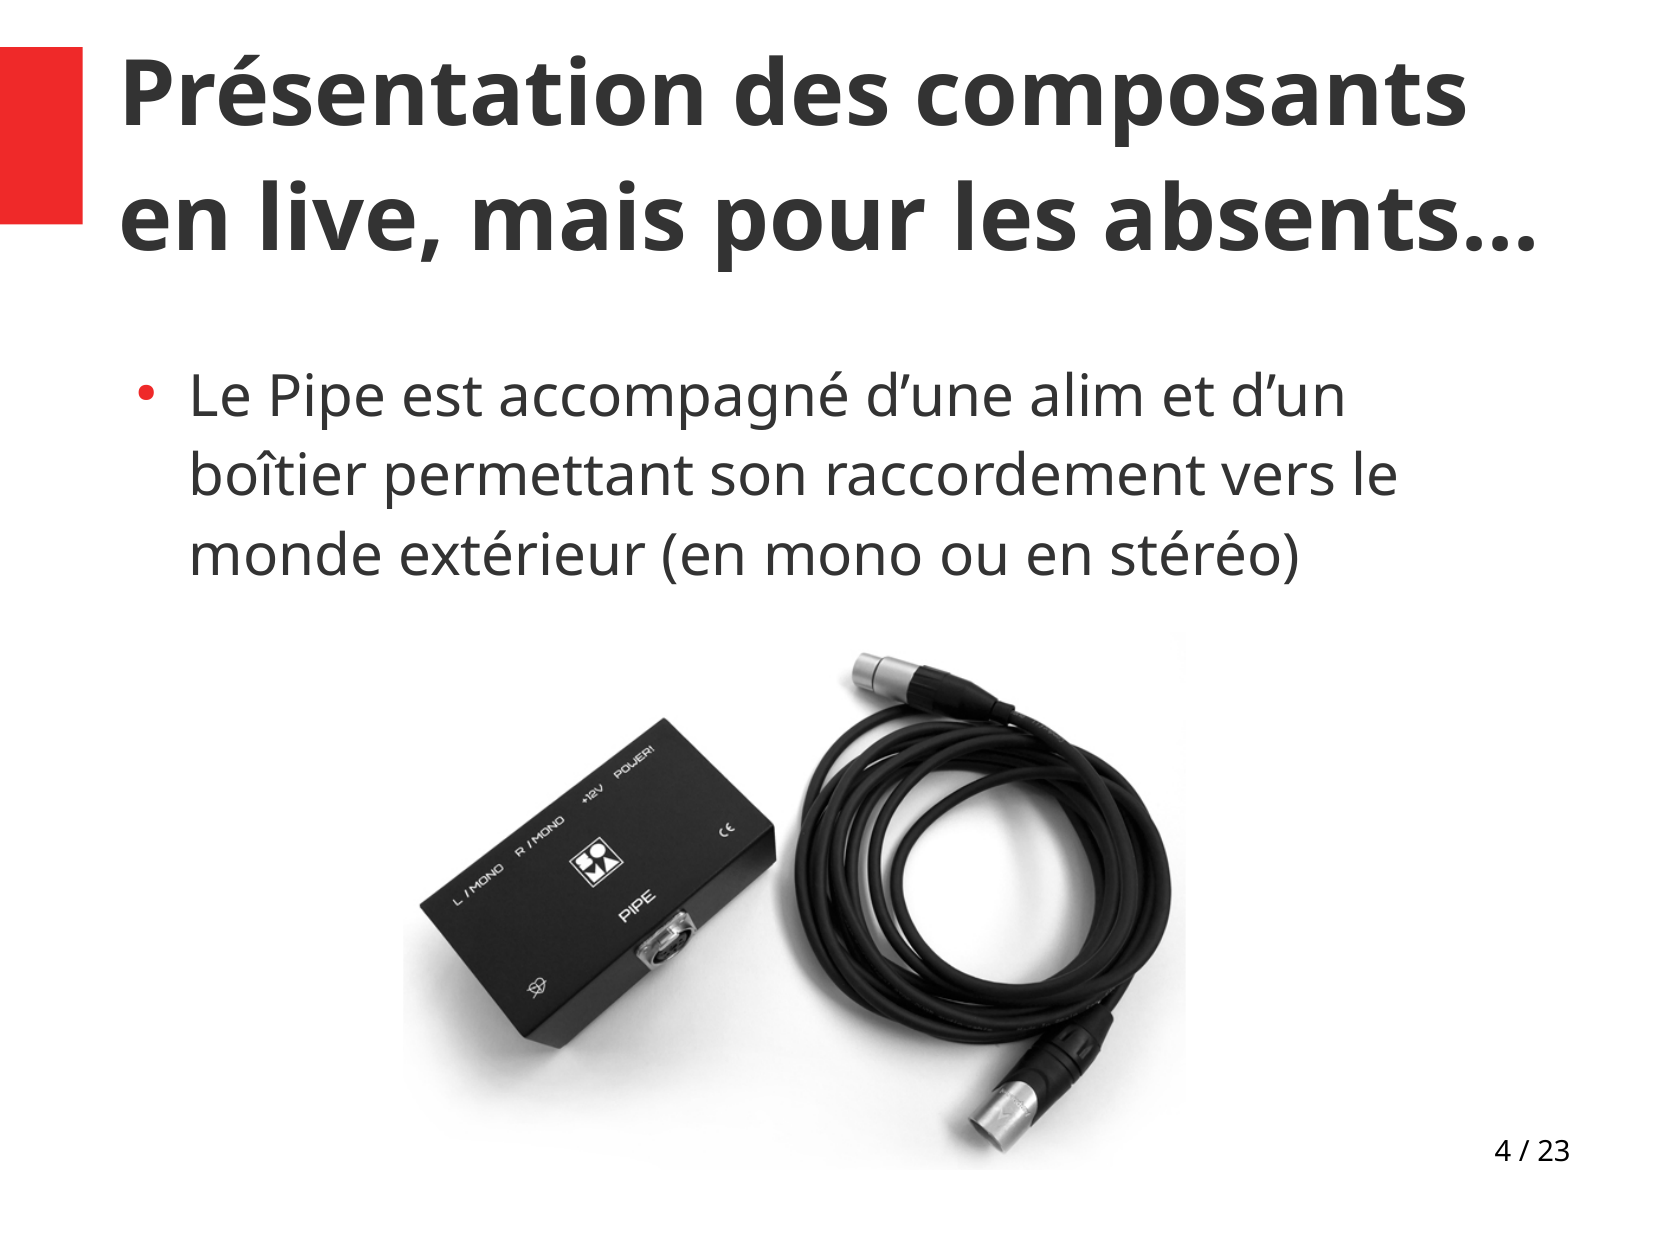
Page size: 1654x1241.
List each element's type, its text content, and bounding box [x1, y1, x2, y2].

picture [401, 632, 1220, 1170]
title Présentation des composants en live, mais pour les absents... [118, 27, 1571, 278]
list Le Pipe est accompagné d’une alim et d’un boîtier permettant son raccordement vers le monde extérieur (en mono ou en stéréo) [118, 354, 1536, 1074]
